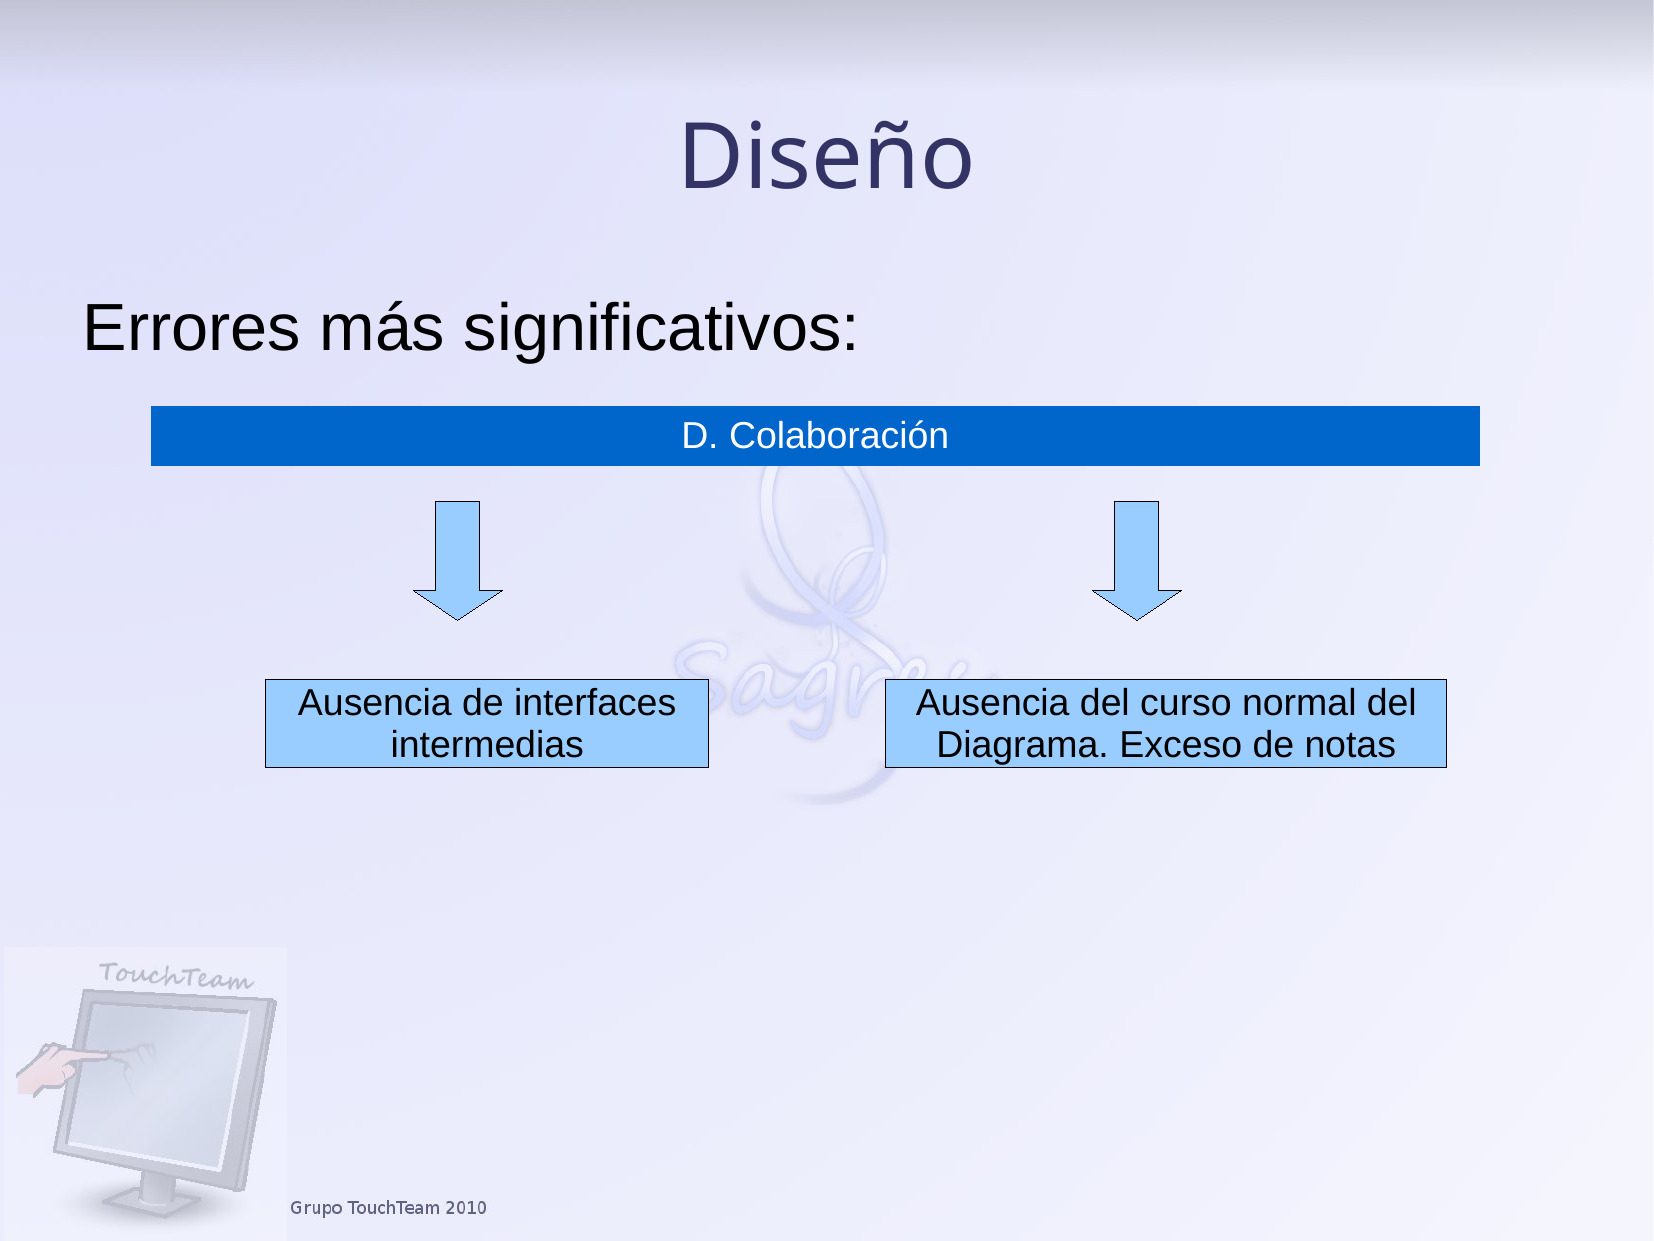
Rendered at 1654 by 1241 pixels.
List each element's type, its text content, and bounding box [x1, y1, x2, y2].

text_box Ausencia de interfaces intermedias [265, 679, 709, 768]
list Errores más significativos: [82, 290, 1571, 1109]
table_header D. Colaboración [151, 406, 1480, 466]
text_box Ausencia del curso normal del Diagrama. Exceso de notas [885, 679, 1447, 768]
title Diseño [82, 49, 1571, 257]
text_box [1092, 501, 1182, 621]
text_box [413, 501, 503, 621]
picture [0, 0, 1654, 1241]
